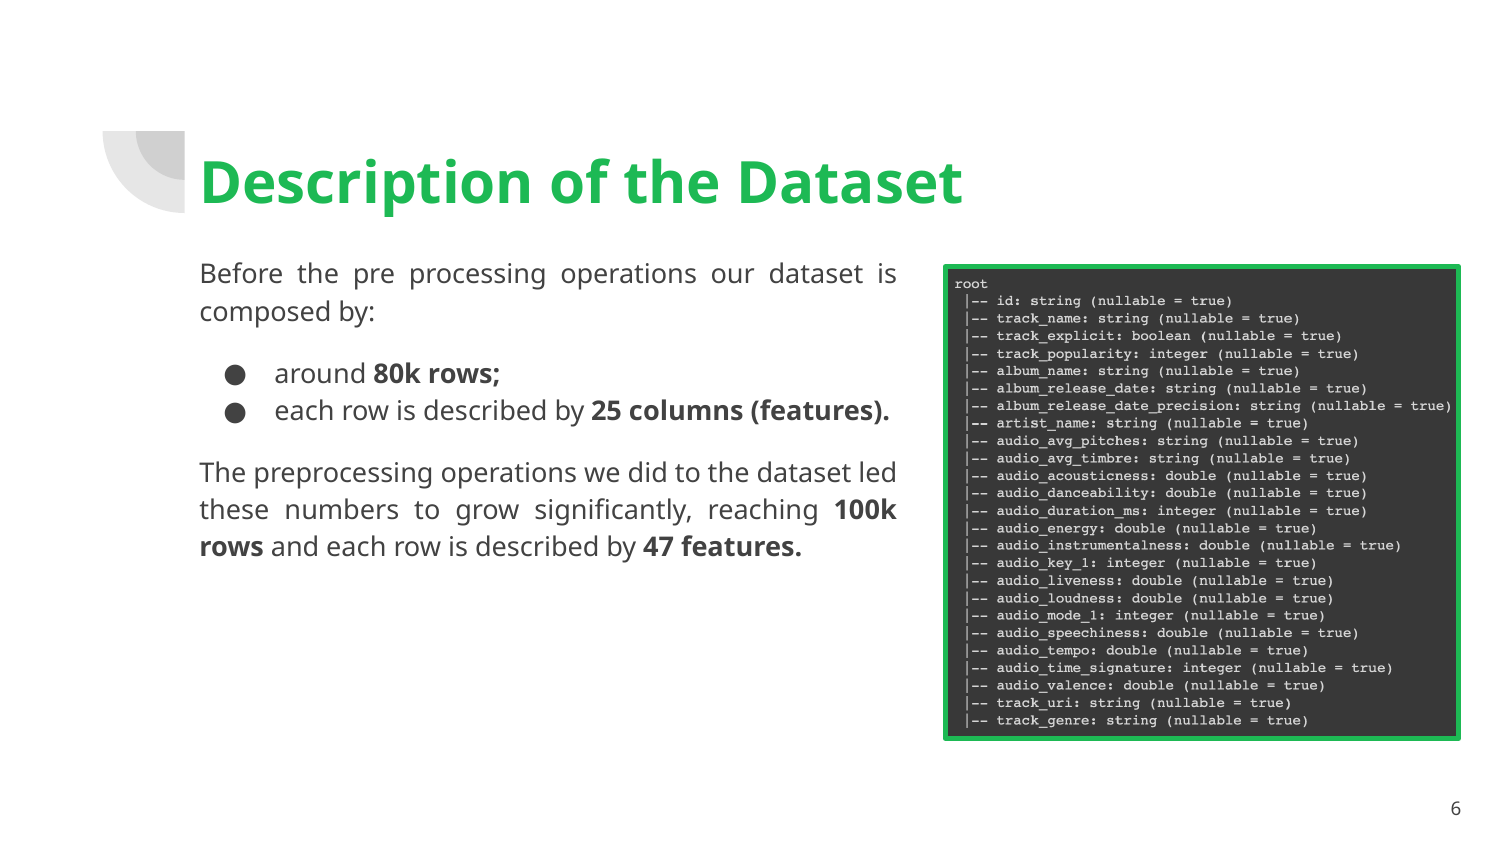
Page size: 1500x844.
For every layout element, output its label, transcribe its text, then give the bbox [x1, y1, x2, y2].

title Description of the Dataset [184, 130, 1081, 213]
picture [947, 268, 1457, 737]
list Before the pre processing operations our dataset is composed by: around 80k rows; each row is described by 25 columns (features). The preprocessing operations we did to the dataset led these numbers to grow significantly, reaching 100k rows and each row is described by 47 features. [184, 236, 912, 769]
slide_number <number> [1386, 777, 1477, 842]
